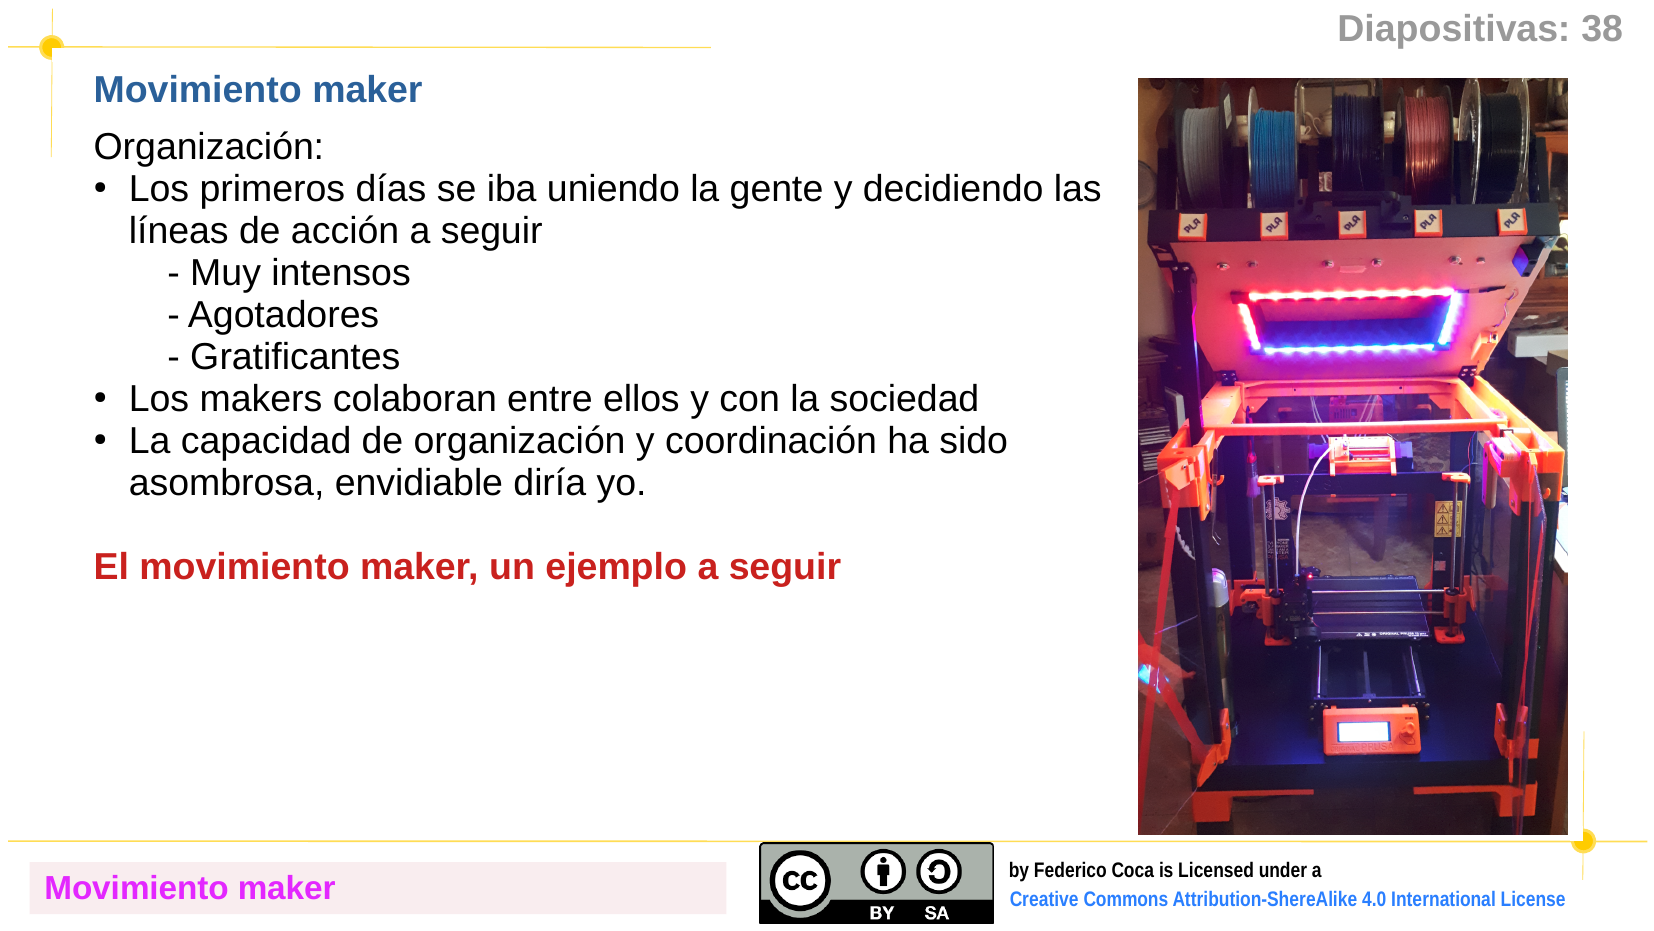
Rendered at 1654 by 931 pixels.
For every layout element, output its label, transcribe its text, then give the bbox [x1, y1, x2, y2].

text_box Organización: Los primeros días se iba uniendo la gente y decidiendo las líneas de acción a seguir - Muy intensos - Agotadores - Gratificantes Los makers colaboran entre ellos y con la sociedad La capacidad de organización y coordinación ha sido asombrosa, envidiable diría yo. El movimiento maker, un ejemplo a seguir [78, 118, 1138, 637]
text_box Movimiento maker [78, 61, 886, 118]
picture [1138, 78, 1568, 835]
text_box Movimiento maker [29, 862, 727, 915]
text_box Diapositivas: 38 [1322, 0, 1644, 57]
